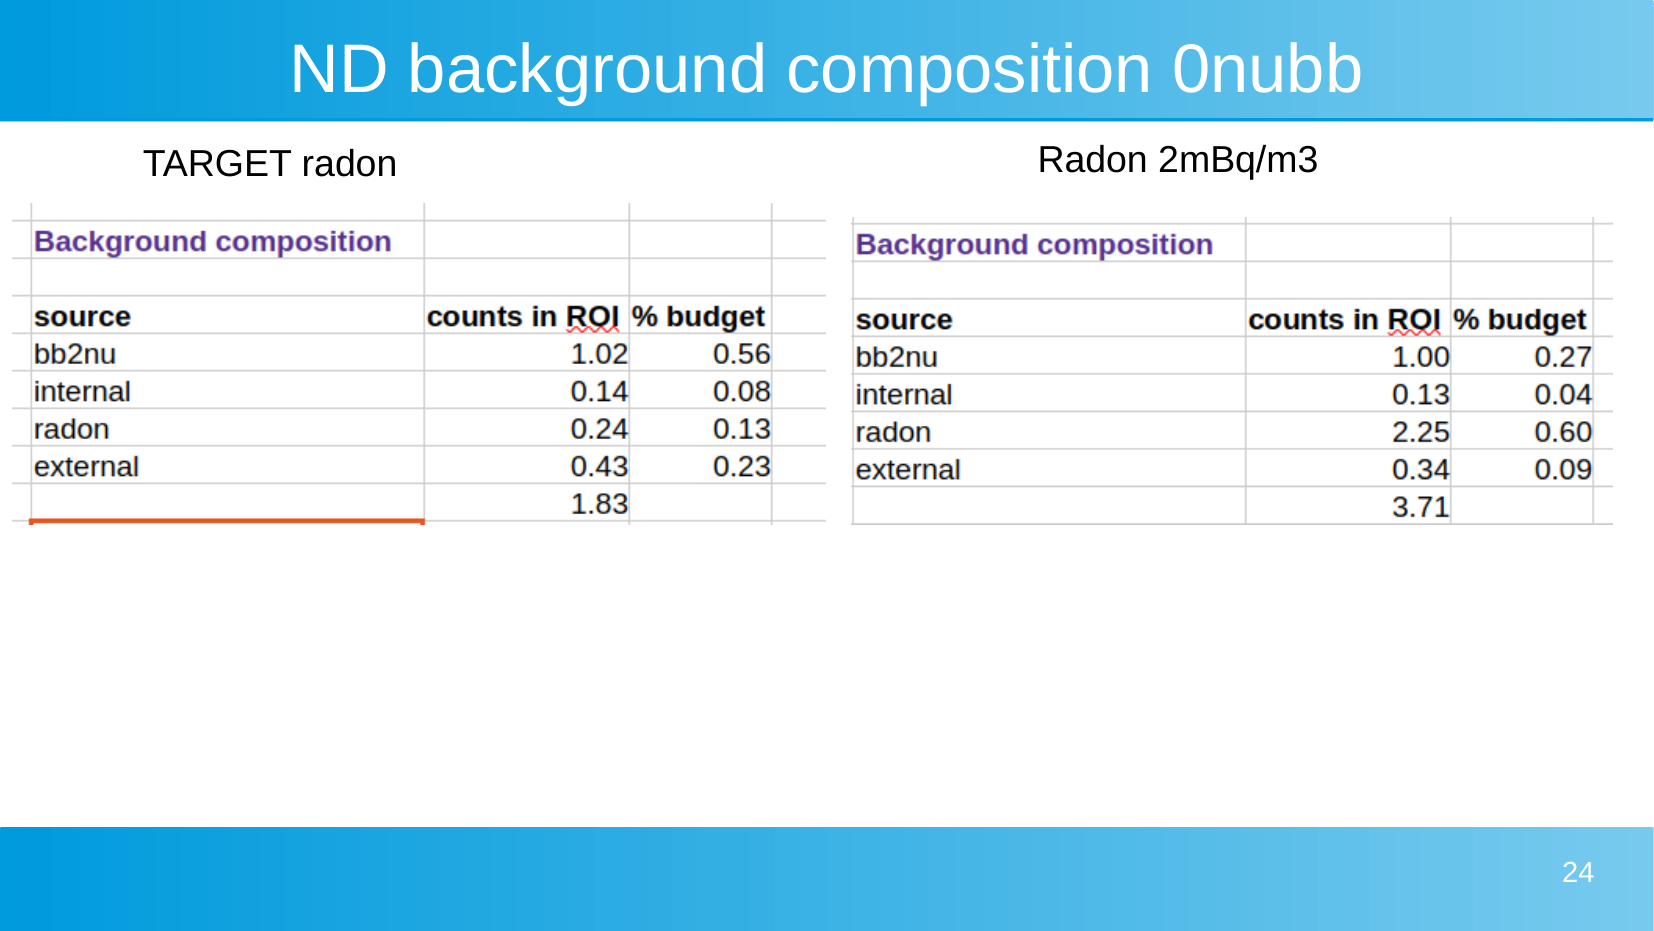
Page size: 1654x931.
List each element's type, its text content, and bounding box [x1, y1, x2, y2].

picture [851, 217, 1613, 526]
text_box TARGET radon [128, 134, 413, 192]
title ND background composition 0nubb [59, 29, 1595, 108]
text_box Radon 2mBq/m3 [1012, 130, 1334, 188]
picture [12, 203, 826, 526]
